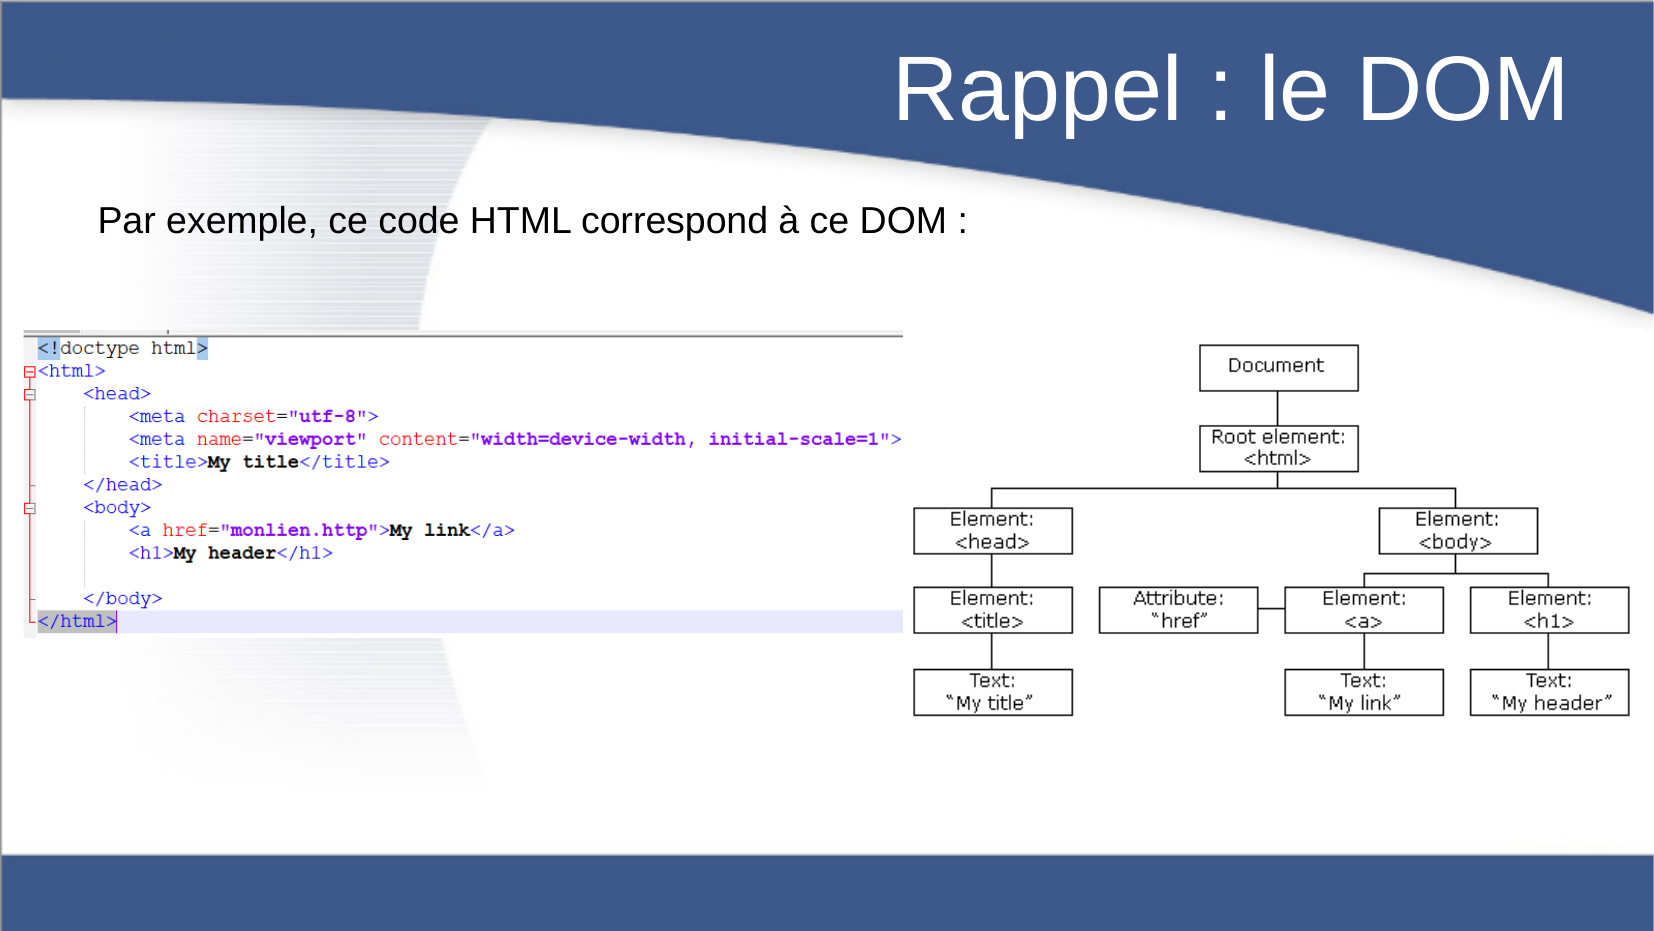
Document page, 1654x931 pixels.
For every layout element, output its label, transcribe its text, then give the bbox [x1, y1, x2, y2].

picture [0, 0, 1654, 931]
title Rappel : le DOM [82, 37, 1571, 193]
text_box Par exemple, ce code HTML correspond à ce DOM : [82, 638, 1548, 745]
text_box Par exemple, ce code HTML correspond à ce DOM : [82, 192, 1548, 330]
